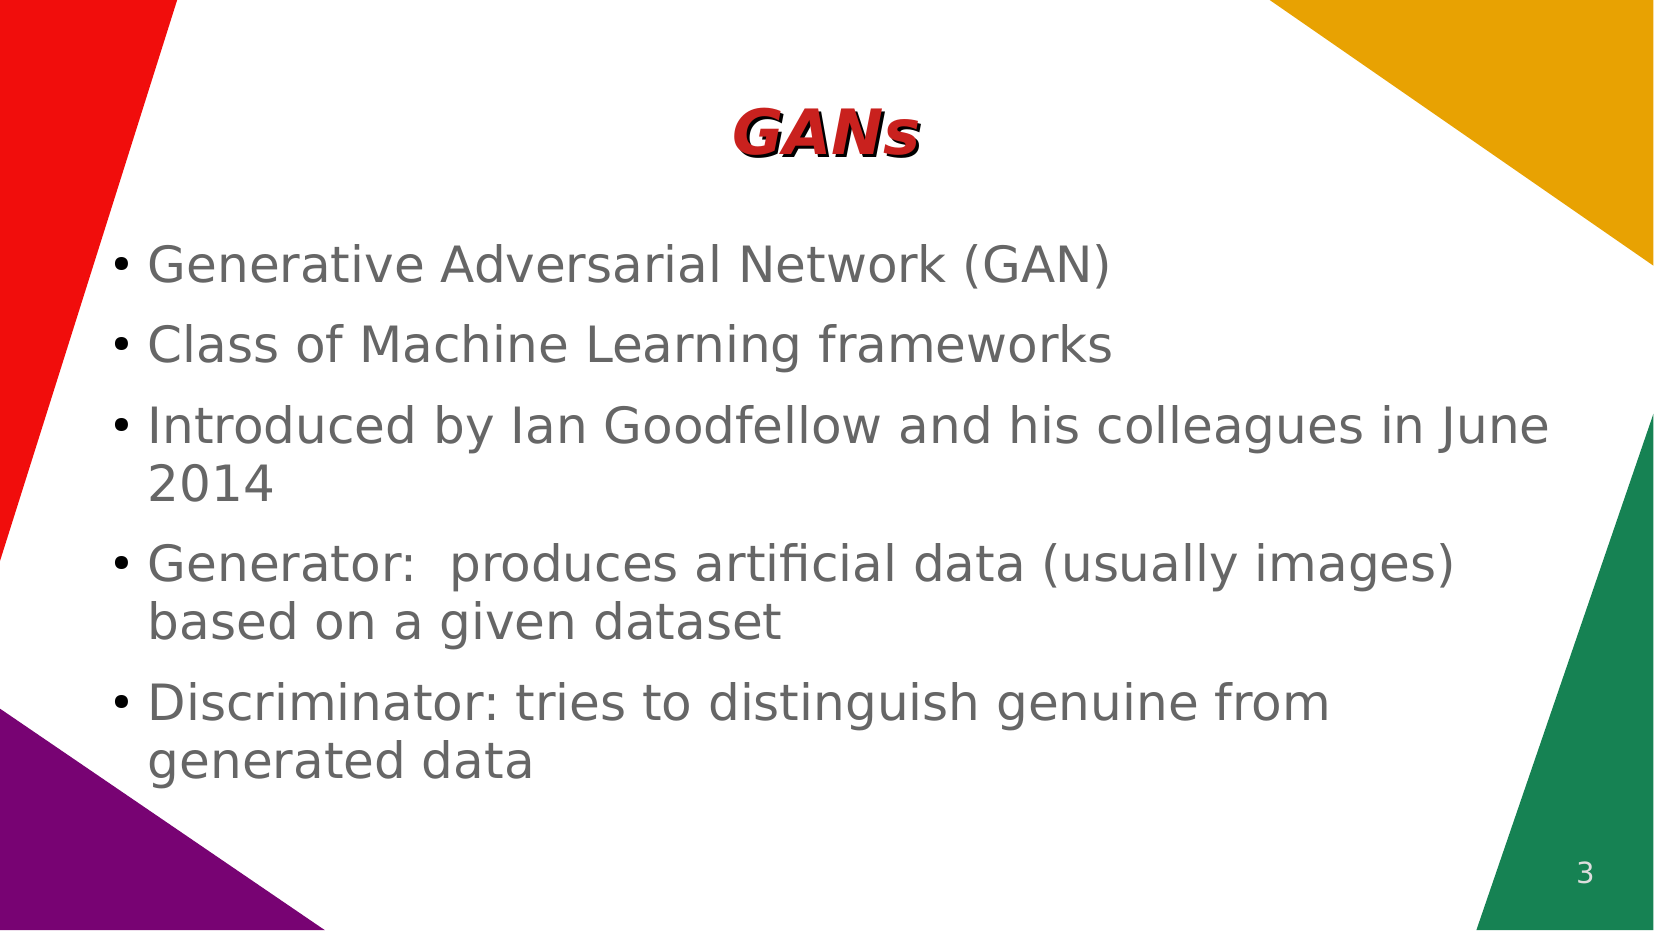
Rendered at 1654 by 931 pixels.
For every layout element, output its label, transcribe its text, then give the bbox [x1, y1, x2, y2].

title GANs [118, 59, 1536, 207]
list Generative Adversarial Network (GAN) Class of Machine Learning frameworks Introduced by Ian Goodfellow and his colleagues in June 2014 Generator: produces artificial data (usually images) based on a given dataset Discriminator: tries to distinguish genuine from generated data [112, 236, 1576, 827]
